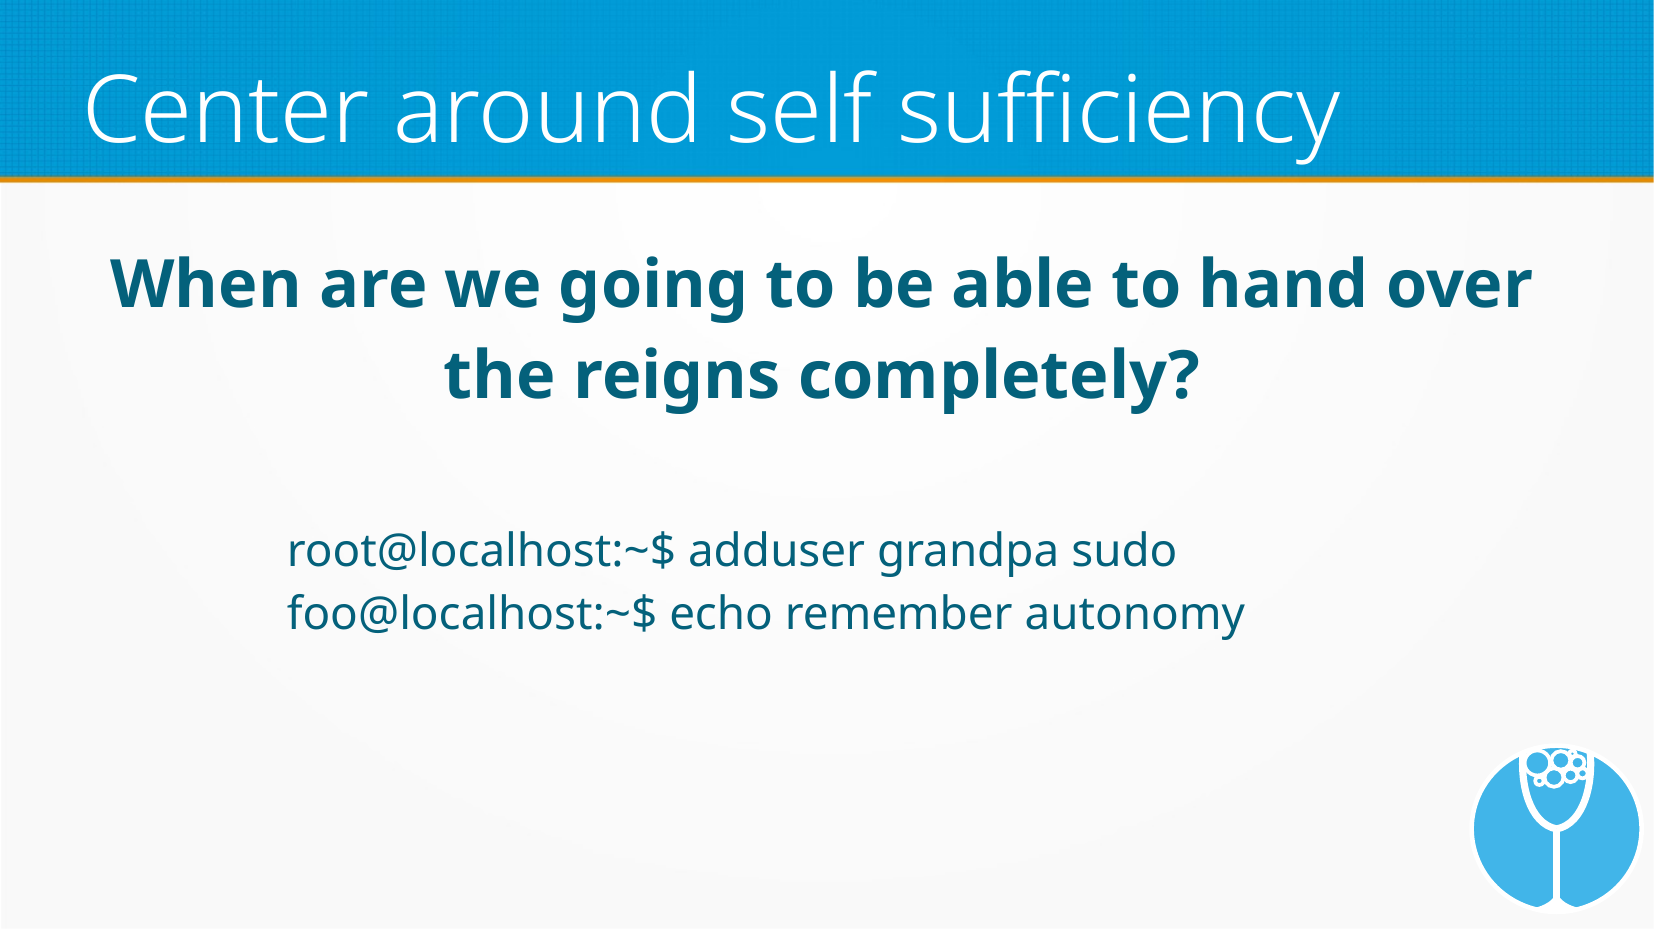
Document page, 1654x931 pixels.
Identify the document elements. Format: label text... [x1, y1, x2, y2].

title Center around self sufficiency [82, 14, 1571, 171]
subtitle When are we going to be able to hand over the reigns completely? [82, 236, 1563, 811]
text_box root@localhost:~$ adduser grandpa sudo foo@localhost:~$ echo remember autonomy [280, 510, 1373, 651]
picture [0, 175, 1654, 931]
